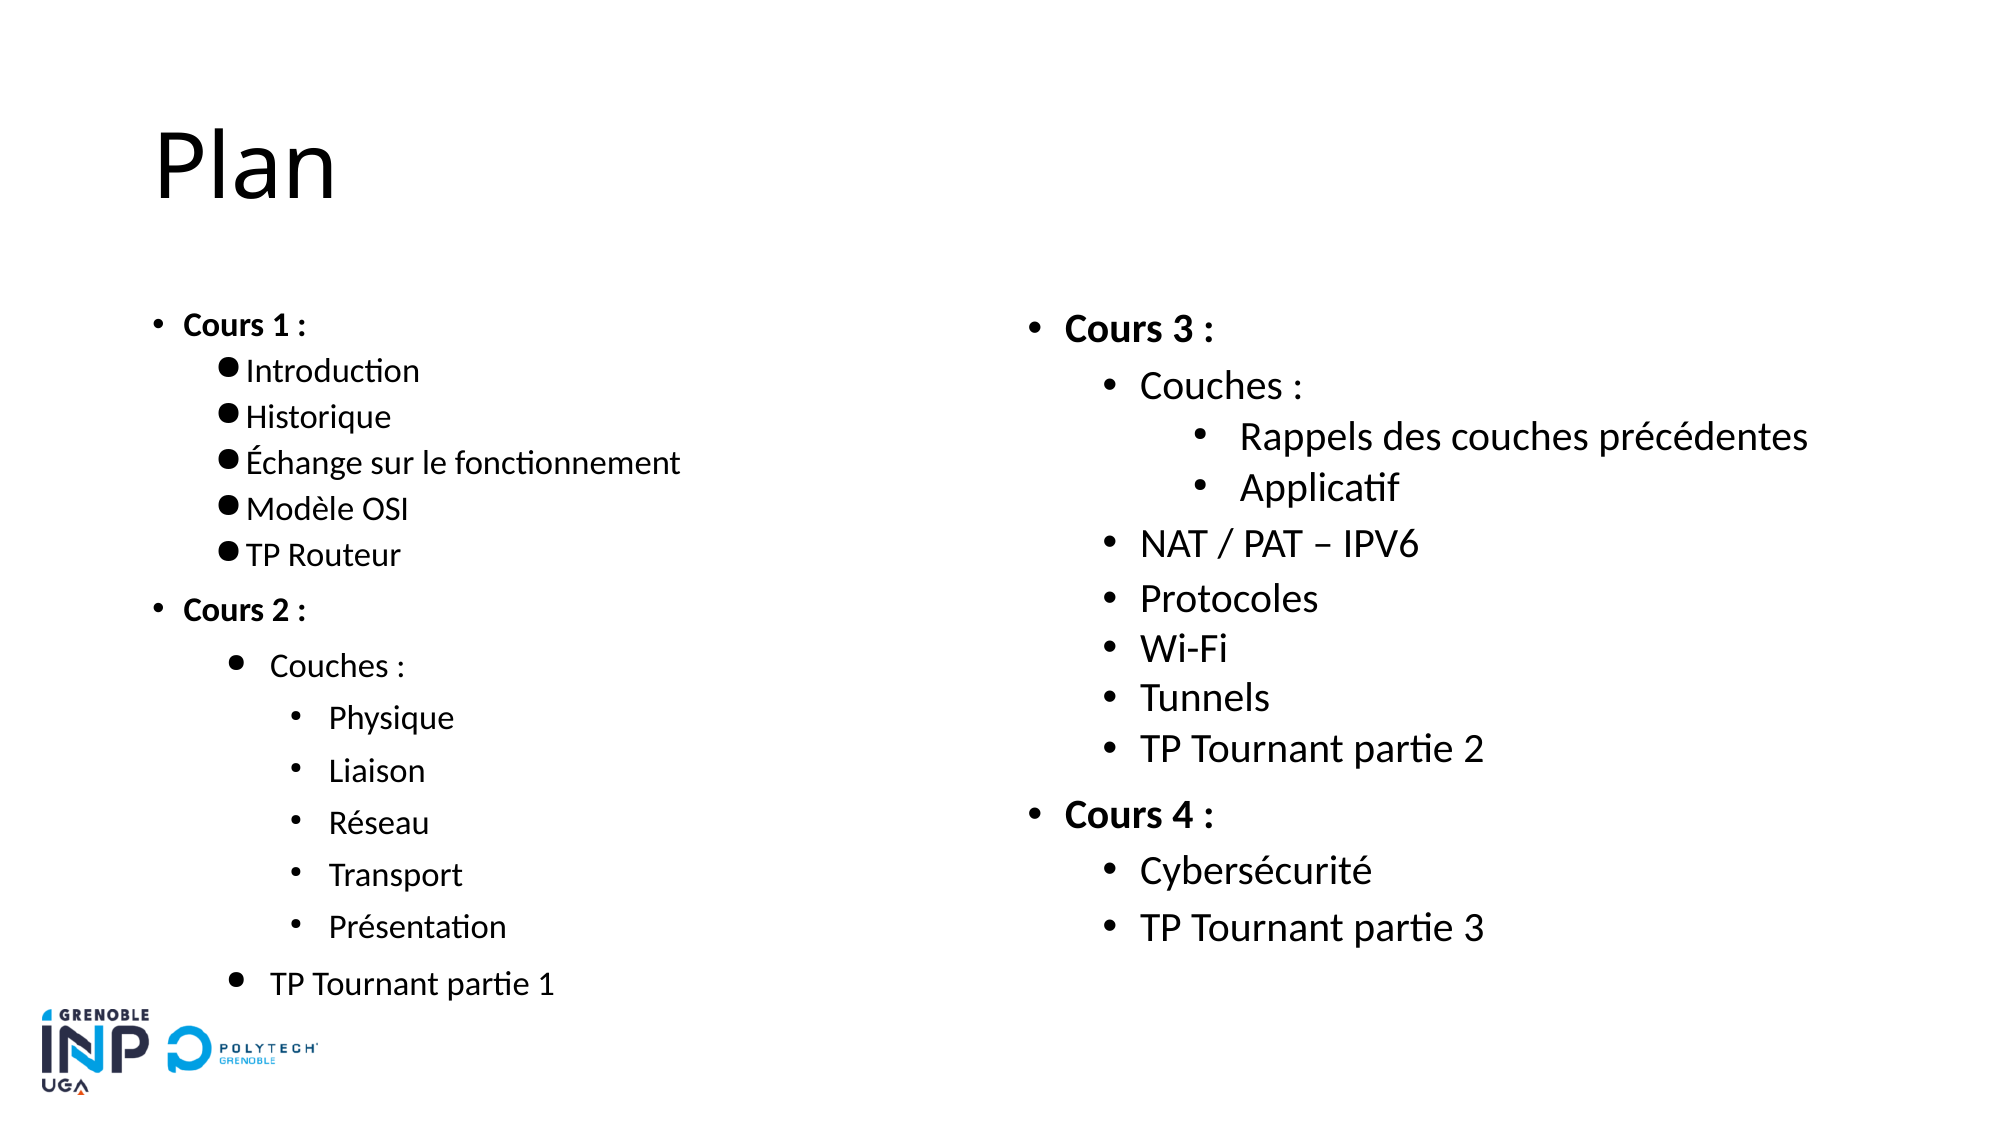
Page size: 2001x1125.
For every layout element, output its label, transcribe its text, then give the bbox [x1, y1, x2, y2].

title Plan [137, 59, 1863, 278]
text_box Cours 3 : Couches : Rappels des couches précédentes Applicatif NAT / PAT – IPV6 Protocoles Wi-Fi Tunnels TP Tournant partie 2 Cours 4 : Cybersécurité TP Tournant partie 3 [1012, 299, 1919, 1014]
picture [42, 1009, 318, 1095]
list Cours 1 : Introduction Historique Échange sur le fonctionnement Modèle OSI TP Routeur Cours 2 : Couches : Physique Liaison Réseau Transport Présentation TP Tournant partie 1 [137, 299, 1012, 1014]
